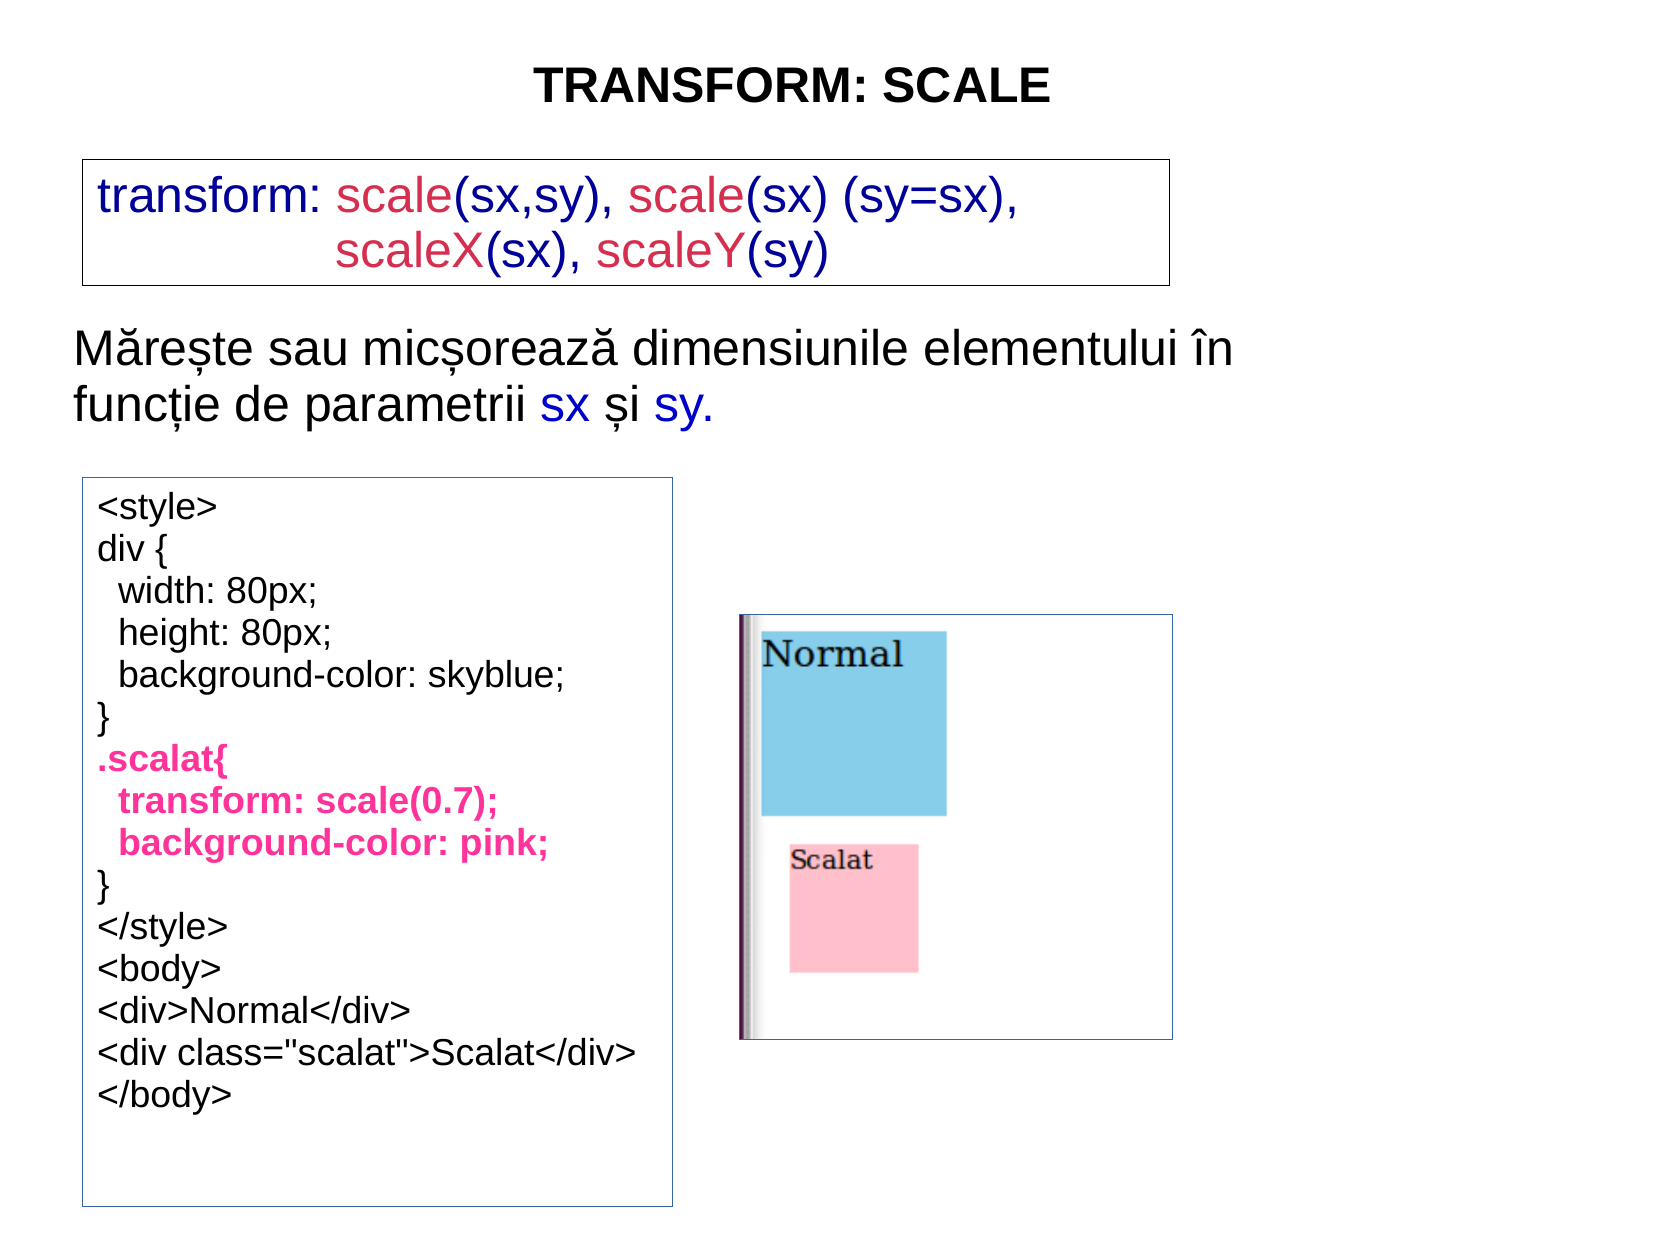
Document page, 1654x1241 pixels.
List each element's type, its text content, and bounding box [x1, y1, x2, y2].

text_box TRANSFORM: SCALE [518, 49, 1096, 121]
picture [739, 614, 1173, 1040]
text_box Mărește sau micșorează dimensiunile elementului în funcție de parametrii sx și sy. [59, 313, 1376, 496]
text_box transform: scale(sx,sy), scale(sx) (sy=sx), scaleX(sx), scaleY(sy) [82, 159, 1170, 286]
text_box <style> div { width: 80px; height: 80px; background-color: skyblue; } .scalat{ transform: scale(0.7); background-color: pink; } </style> <body> <div>Normal</div> <div class="scalat">Scalat</div> </body> [82, 477, 673, 1207]
